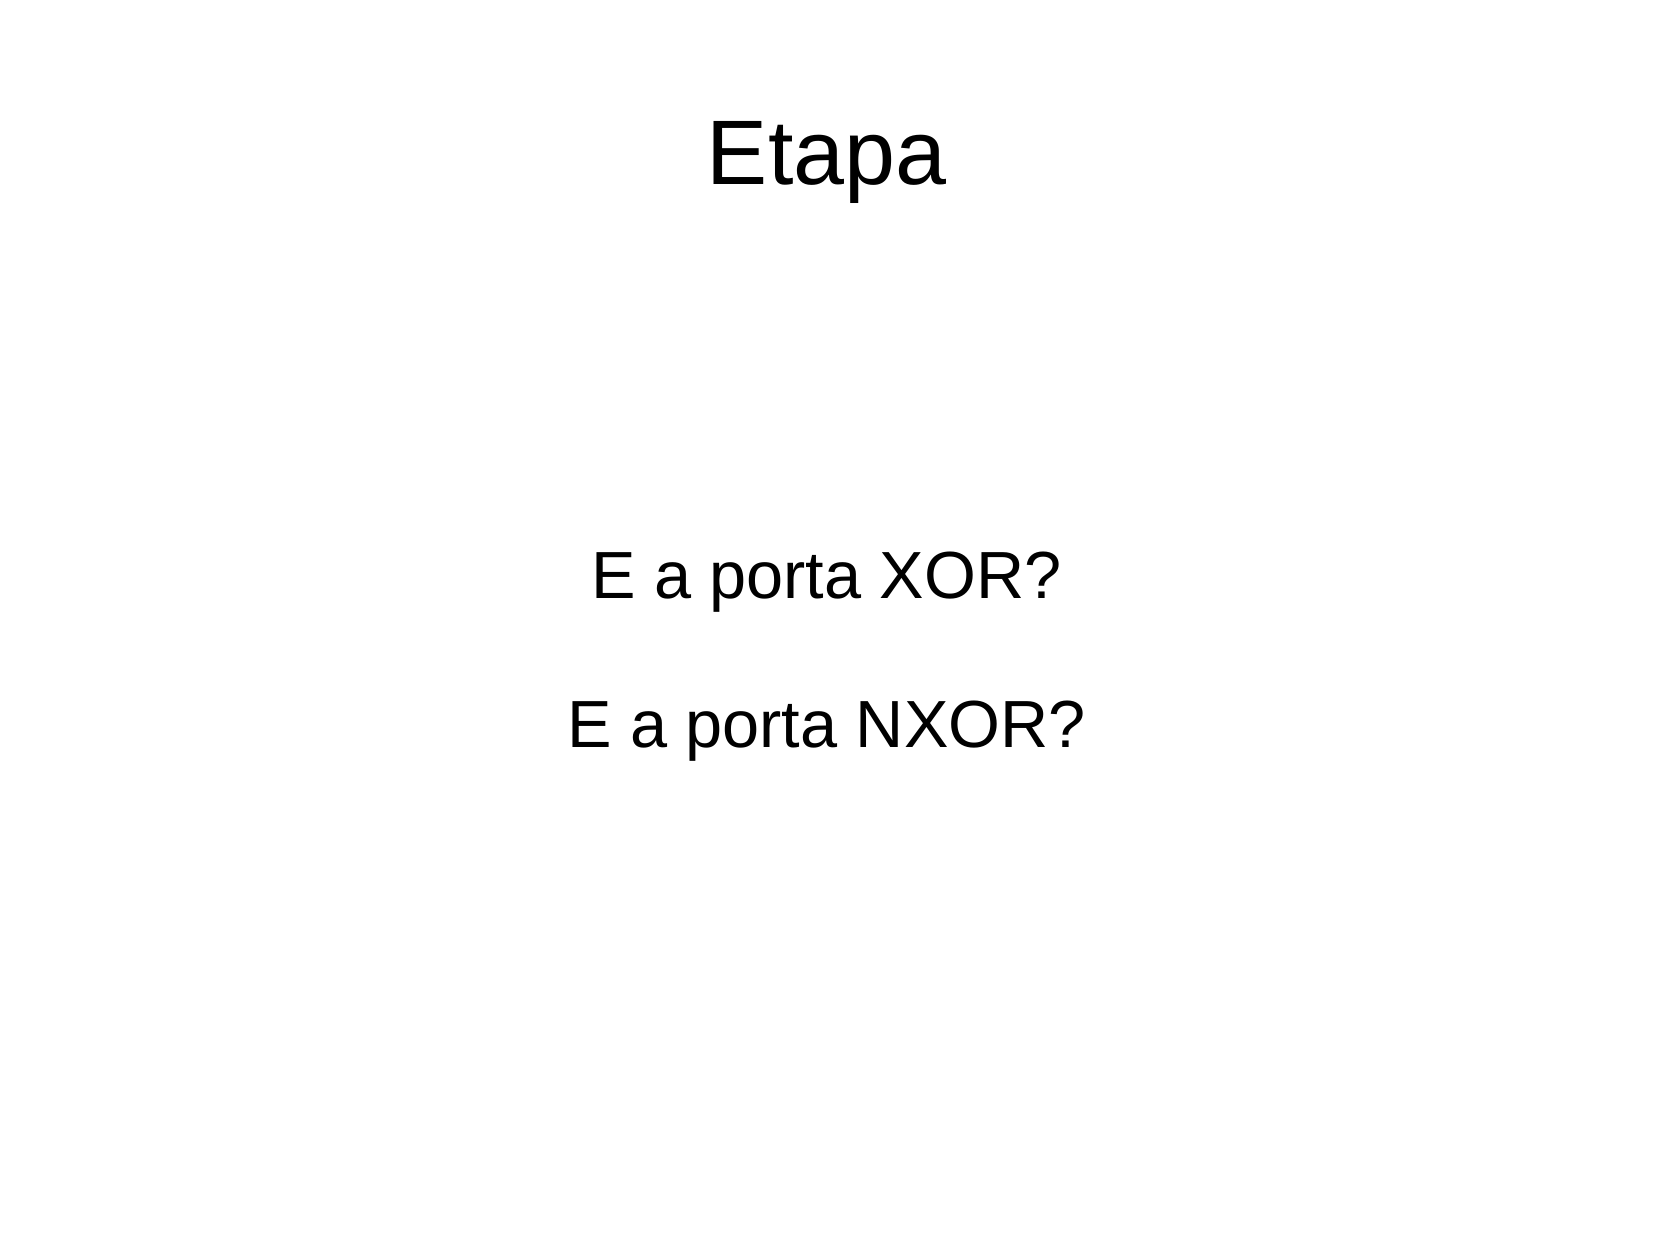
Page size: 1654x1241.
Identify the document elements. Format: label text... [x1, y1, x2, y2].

subtitle E a porta XOR? E a porta NXOR? [82, 290, 1571, 1010]
title Etapa [82, 49, 1571, 257]
